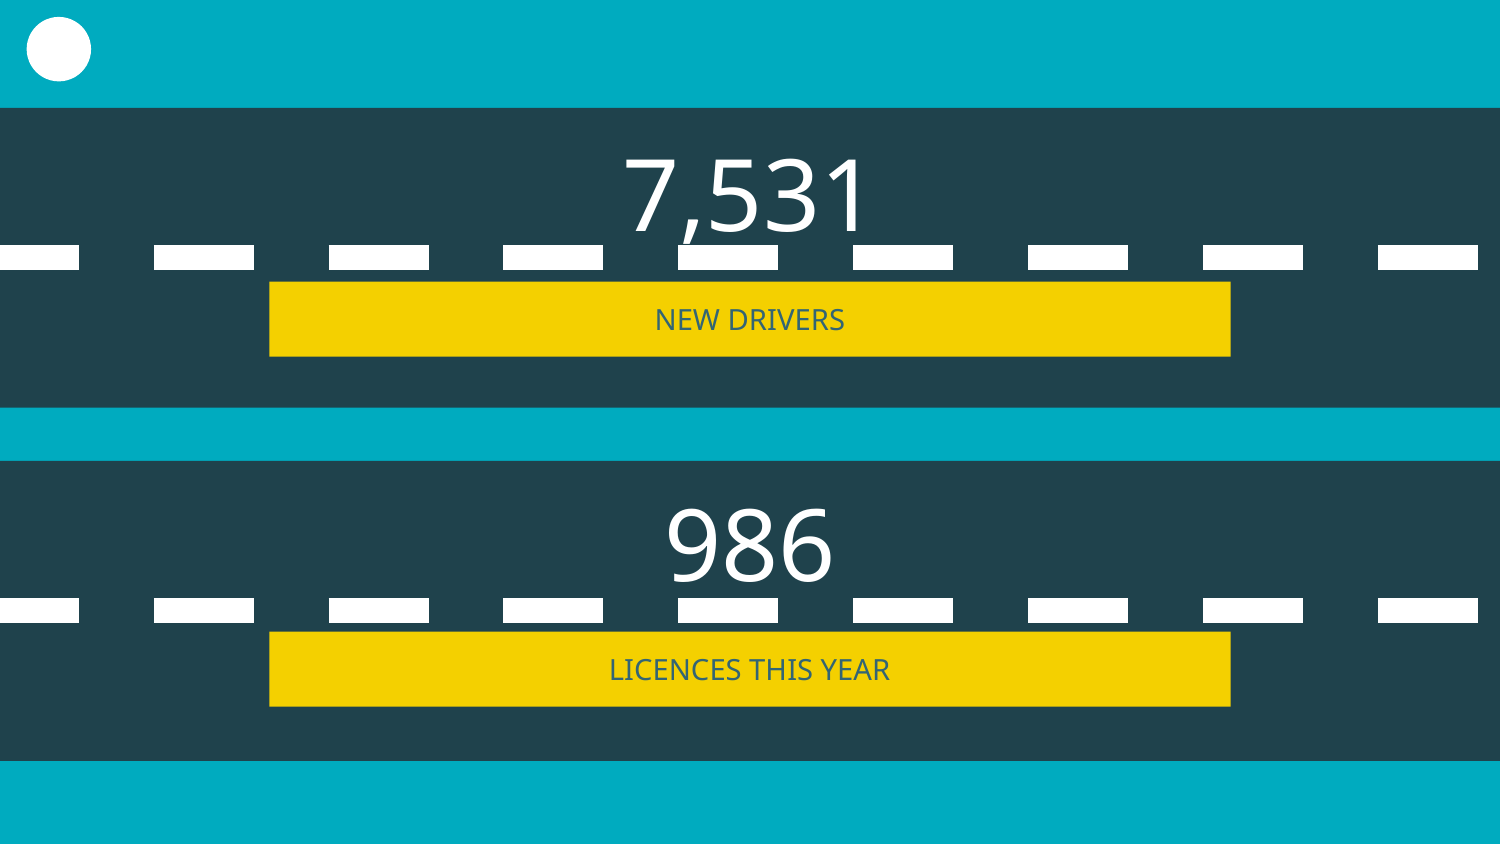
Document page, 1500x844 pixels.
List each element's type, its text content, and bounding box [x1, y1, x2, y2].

text_box [27, 17, 91, 81]
subtitle LICENCES THIS YEAR [269, 631, 1231, 707]
title 7,531 [117, 109, 1383, 267]
title 986 [117, 459, 1383, 617]
subtitle NEW DRIVERS [269, 281, 1231, 357]
